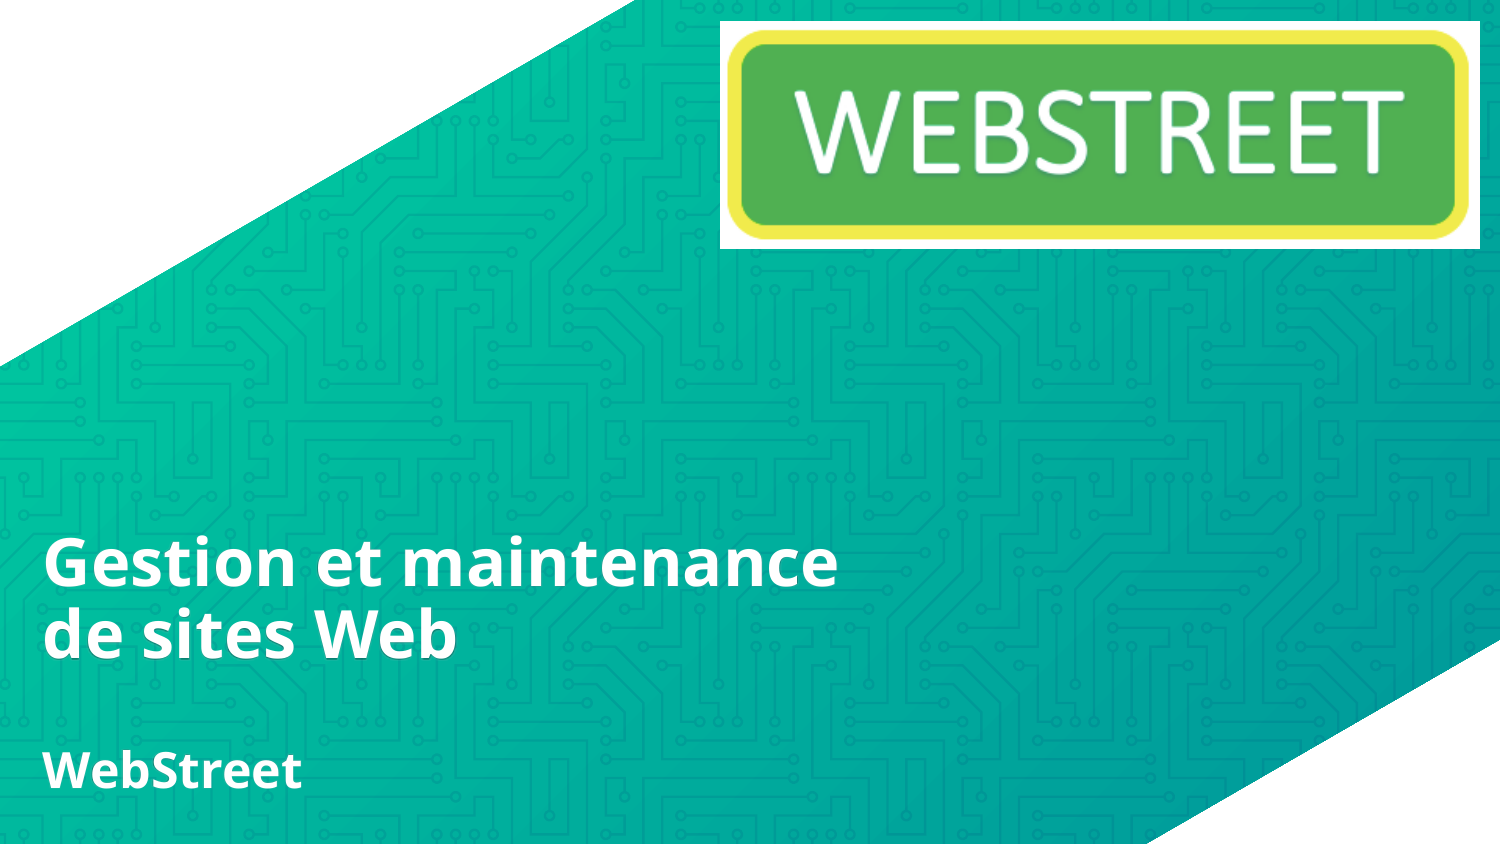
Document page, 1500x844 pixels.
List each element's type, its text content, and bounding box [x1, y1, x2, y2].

title Gestion et maintenance de sites Web WebStreet [42, 620, 1341, 799]
picture [720, 21, 1480, 249]
